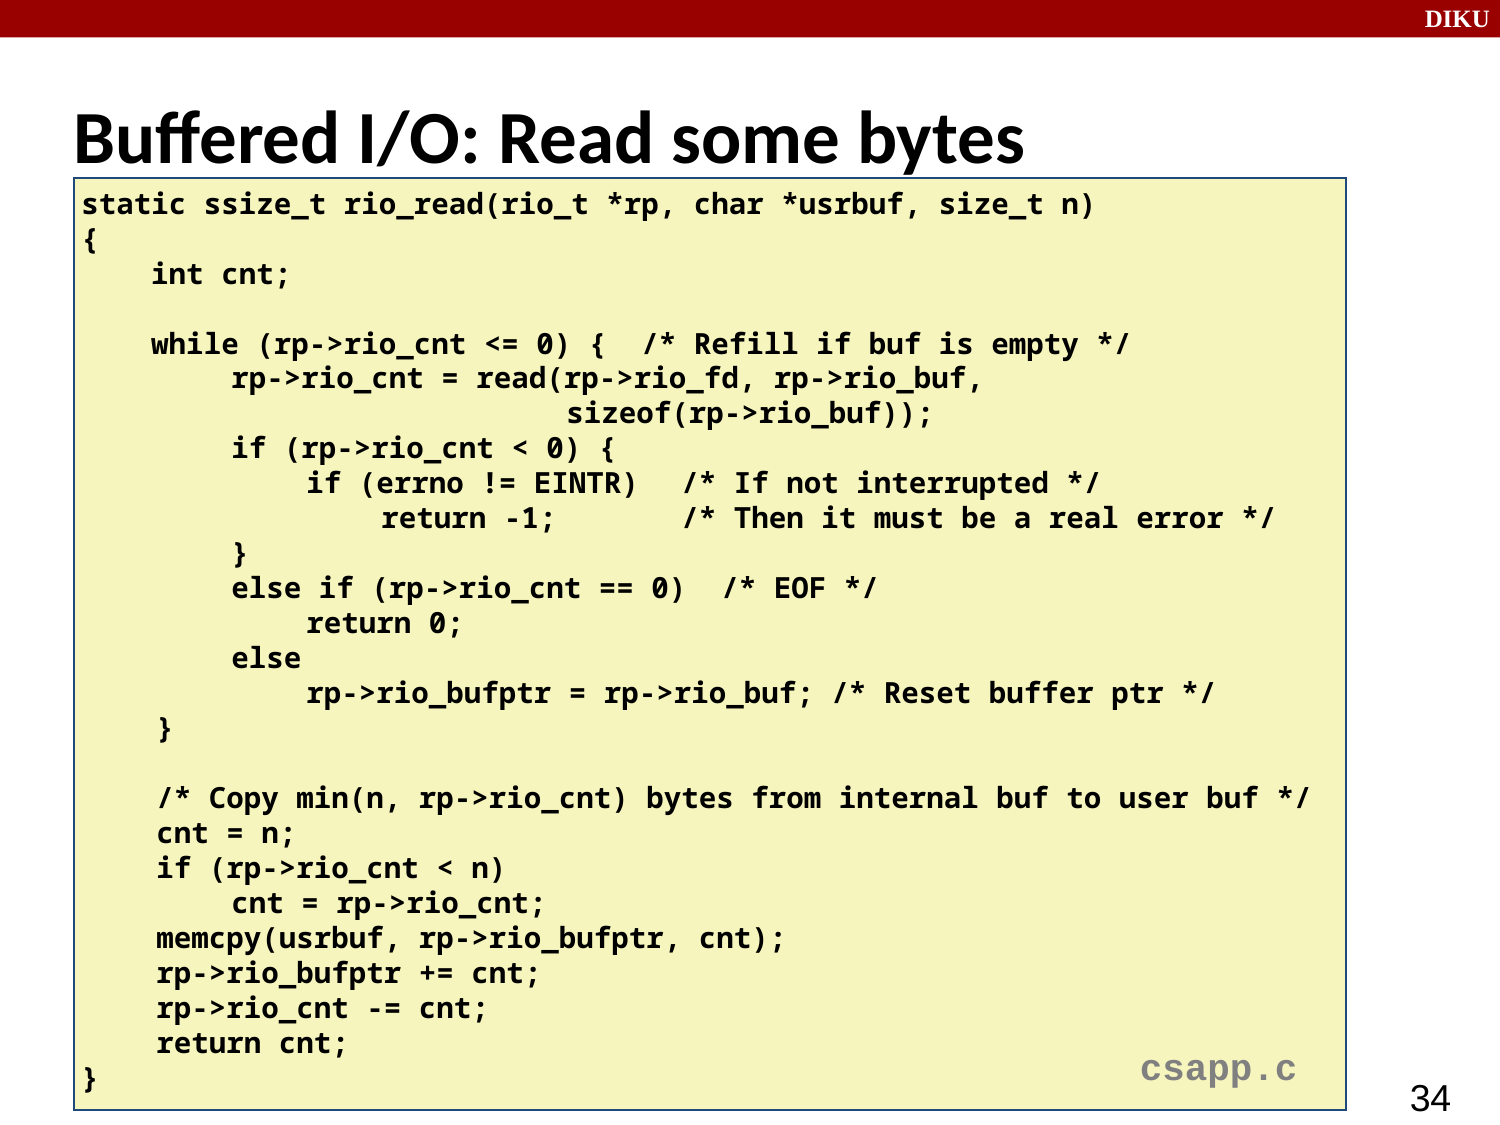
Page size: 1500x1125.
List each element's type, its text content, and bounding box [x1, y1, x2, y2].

text_box static ssize_t rio_read(rio_t *rp, char *usrbuf, size_t n) { int cnt; while (rp->rio_cnt <= 0) { /* Refill if buf is empty */ rp->rio_cnt = read(rp->rio_fd, rp->rio_buf, sizeof(rp->rio_buf)); if (rp->rio_cnt < 0) { if (errno != EINTR) /* If not interrupted */ return -1; /* Then it must be a real error */ } else if (rp->rio_cnt == 0) /* EOF */ return 0; else rp->rio_bufptr = rp->rio_buf; /* Reset buffer ptr */ } /* Copy min(n, rp->rio_cnt) bytes from internal buf to user buf */ cnt = n; if (rp->rio_cnt < n) cnt = rp->rio_cnt; memcpy(usrbuf, rp->rio_bufptr, cnt); rp->rio_bufptr += cnt; rp->rio_cnt -= cnt; return cnt; } [73, 177, 1347, 1110]
text_box csapp.c [1124, 1035, 1313, 1095]
text_box Buffered I/O: Read some bytes [58, 71, 1304, 197]
